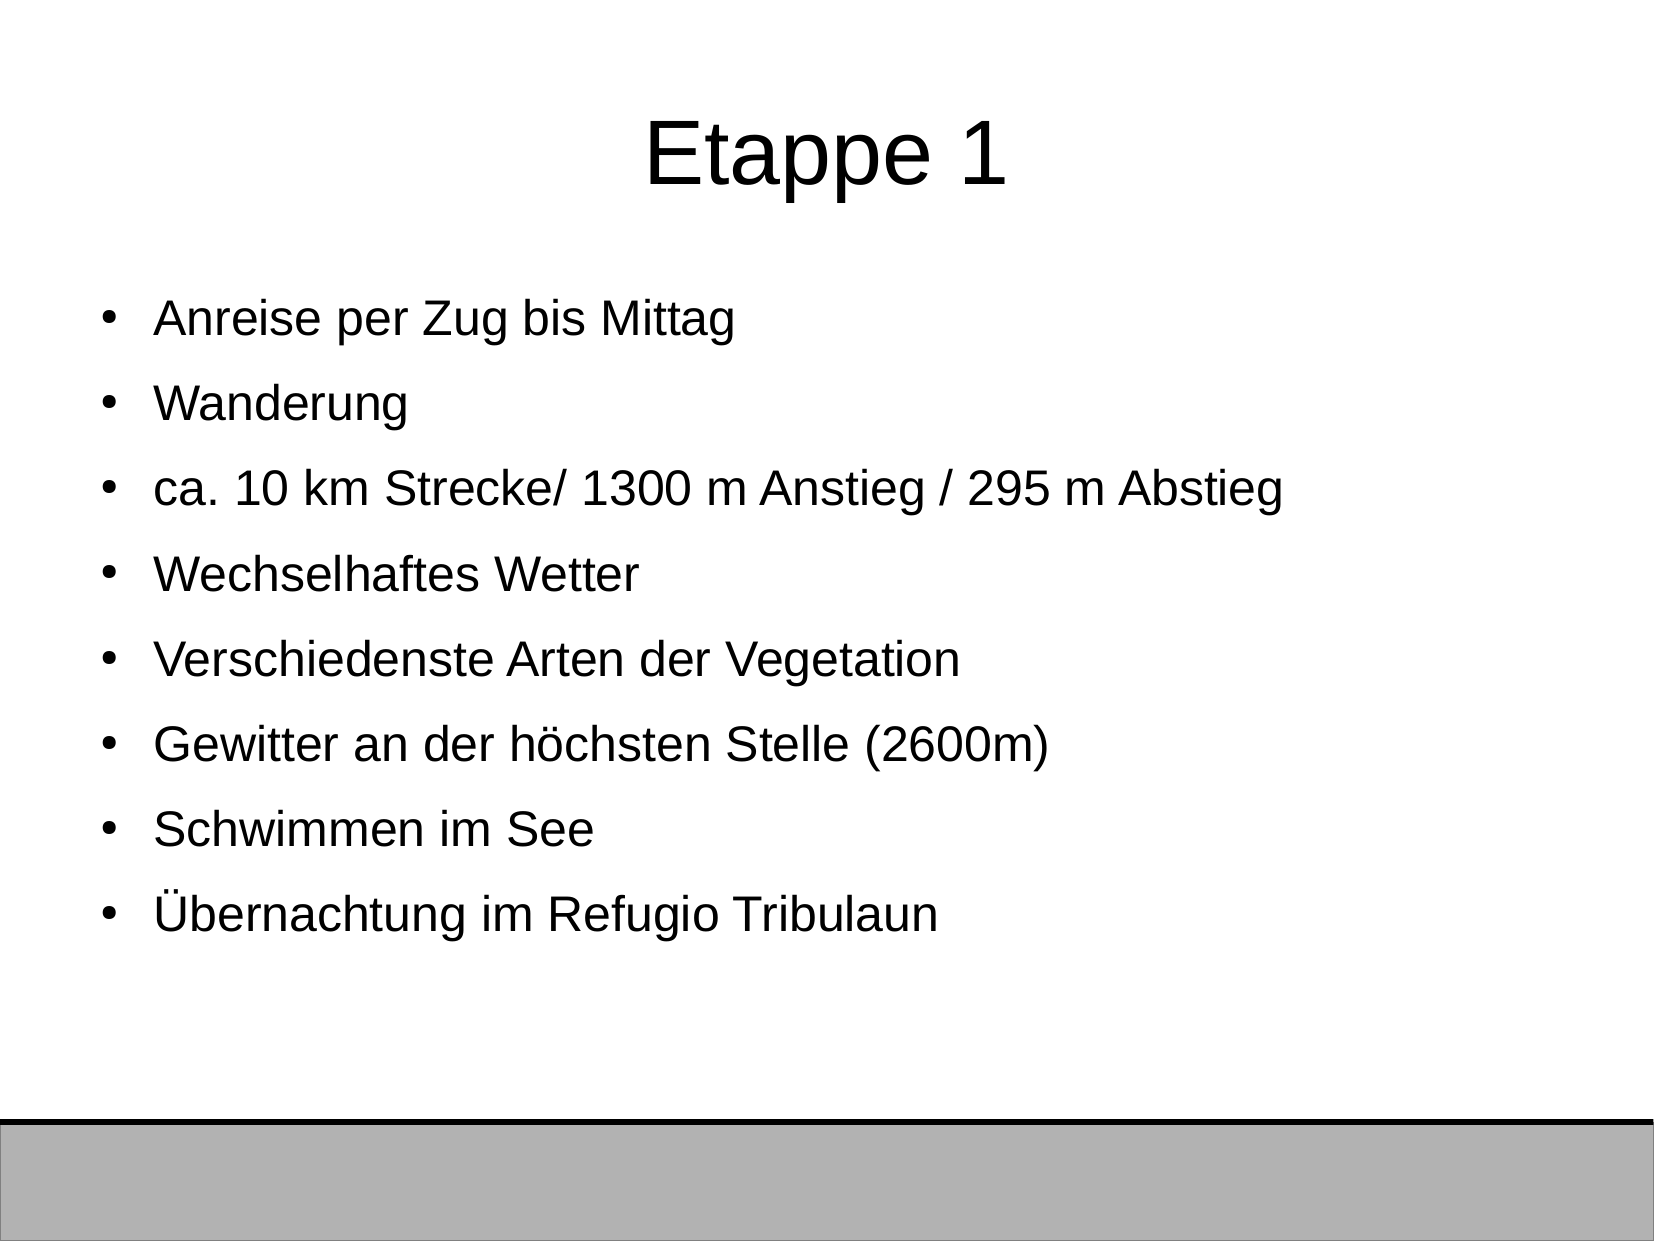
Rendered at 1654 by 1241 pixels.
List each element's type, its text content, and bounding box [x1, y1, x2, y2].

text_box [0, 1125, 1654, 1241]
title Etappe 1 [82, 49, 1571, 257]
list Anreise per Zug bis Mittag Wanderung ca. 10 km Strecke/ 1300 m Anstieg / 295 m Abstieg Wechselhaftes Wetter Verschiedenste Arten der Vegetation Gewitter an der höchsten Stelle (2600m) Schwimmen im See Übernachtung im Refugio Tribulaun [82, 290, 1571, 1109]
